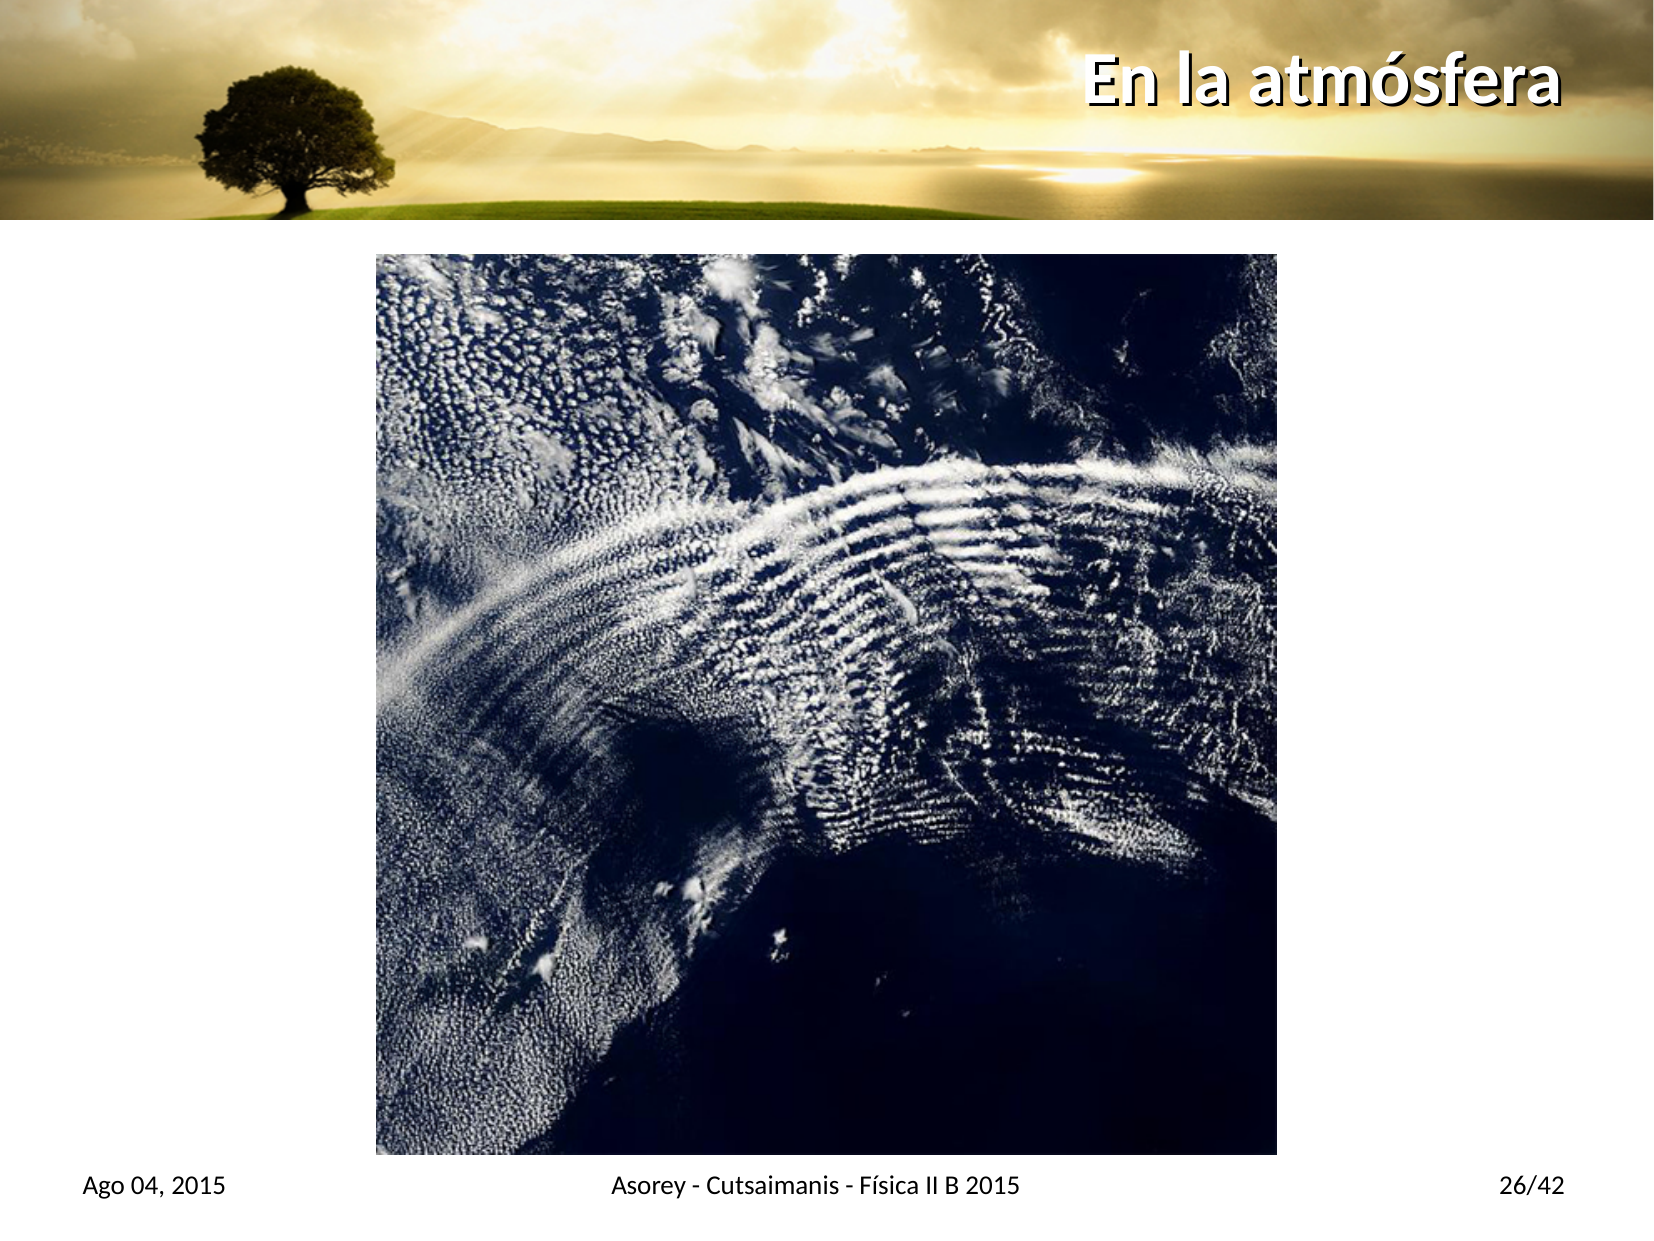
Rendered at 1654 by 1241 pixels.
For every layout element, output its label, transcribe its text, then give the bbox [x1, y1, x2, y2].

picture [0, 0, 1654, 220]
title En la atmósfera [75, 19, 1564, 151]
picture [376, 254, 1277, 1156]
